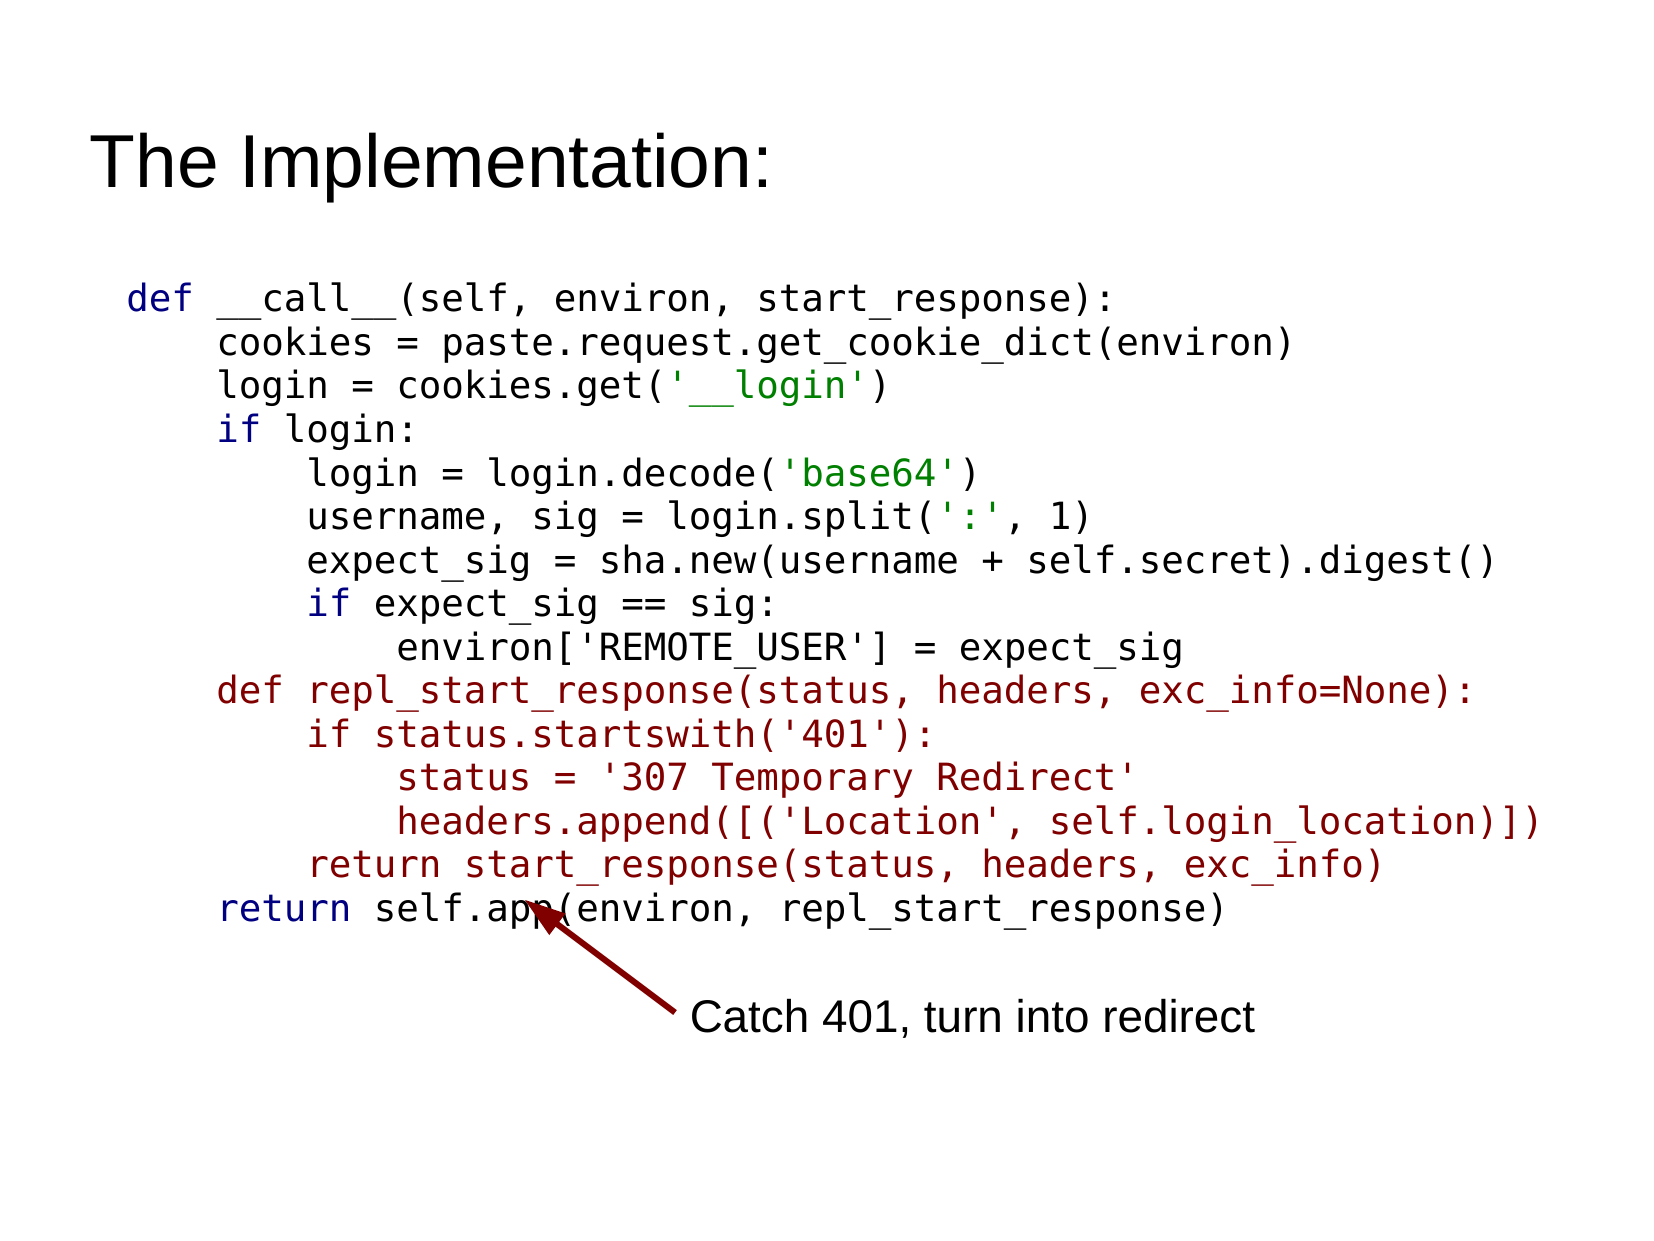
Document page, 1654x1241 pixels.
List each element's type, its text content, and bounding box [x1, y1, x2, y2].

text_box def __call__(self, environ, start_response): cookies = paste.request.get_cookie_dict(environ) login = cookies.get('__login') if login: login = login.decode('base64') username, sig = login.split(':', 1) expect_sig = sha.new(username + self.secret).digest() if expect_sig == sig: environ['REMOTE_USER'] = expect_sig def repl_start_response(status, headers, exc_info=None): if status.startswith('401'): status = '307 Temporary Redirect' headers.append([('Location', self.login_location)]) return start_response(status, headers, exc_info) return self.app(environ, repl_start_response) [21, 226, 1613, 938]
text_box The Implementation: [75, 112, 1576, 212]
text_box Catch 401, turn into redirect [675, 983, 1426, 1051]
